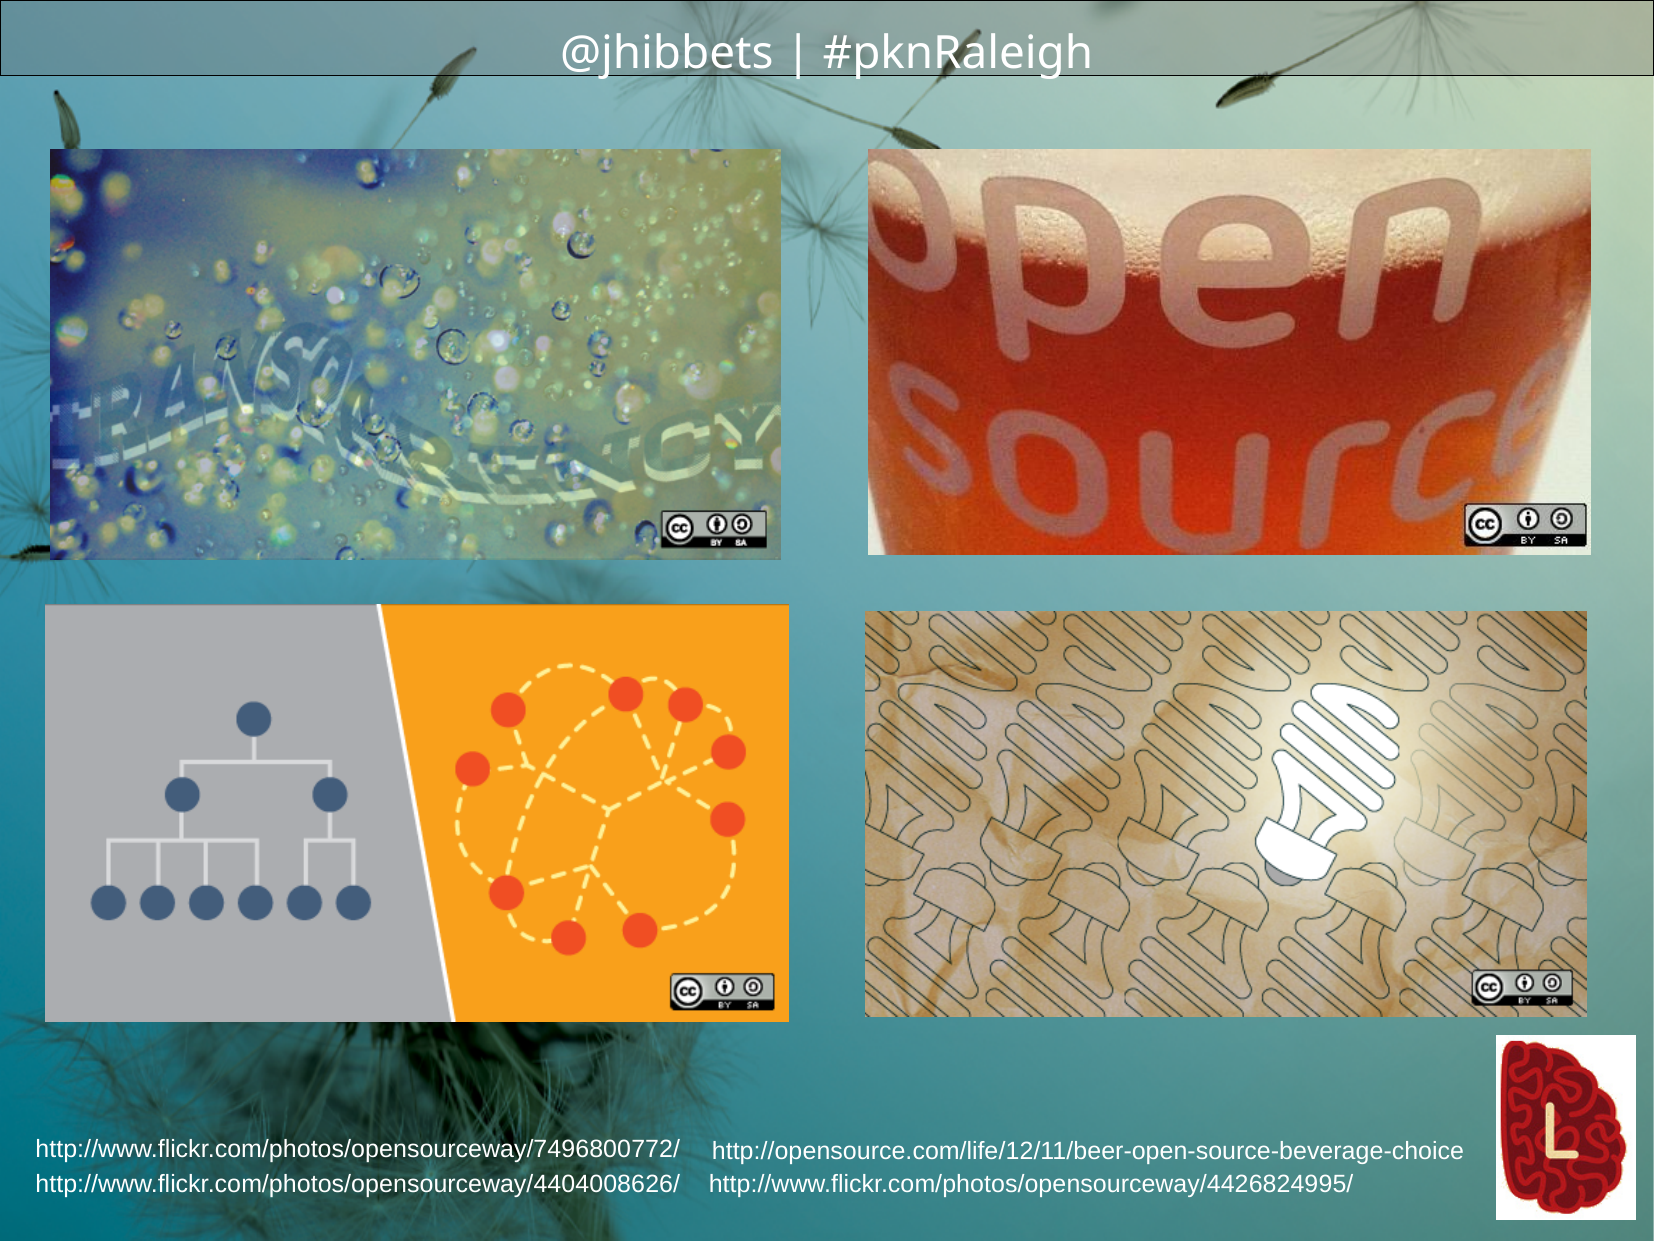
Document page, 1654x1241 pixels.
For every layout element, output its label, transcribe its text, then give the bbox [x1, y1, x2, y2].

text_box http://opensource.com/life/12/11/beer-open-source-beverage-choice [697, 1128, 1489, 1172]
text_box http://www.flickr.com/photos/opensourceway/4404008626/ [20, 1162, 693, 1206]
picture [0, 76, 1654, 1241]
text_box http://www.flickr.com/photos/opensourceway/4426824995/ [693, 1162, 1370, 1206]
text_box http://www.flickr.com/photos/opensourceway/7496800772/ [20, 1126, 697, 1162]
